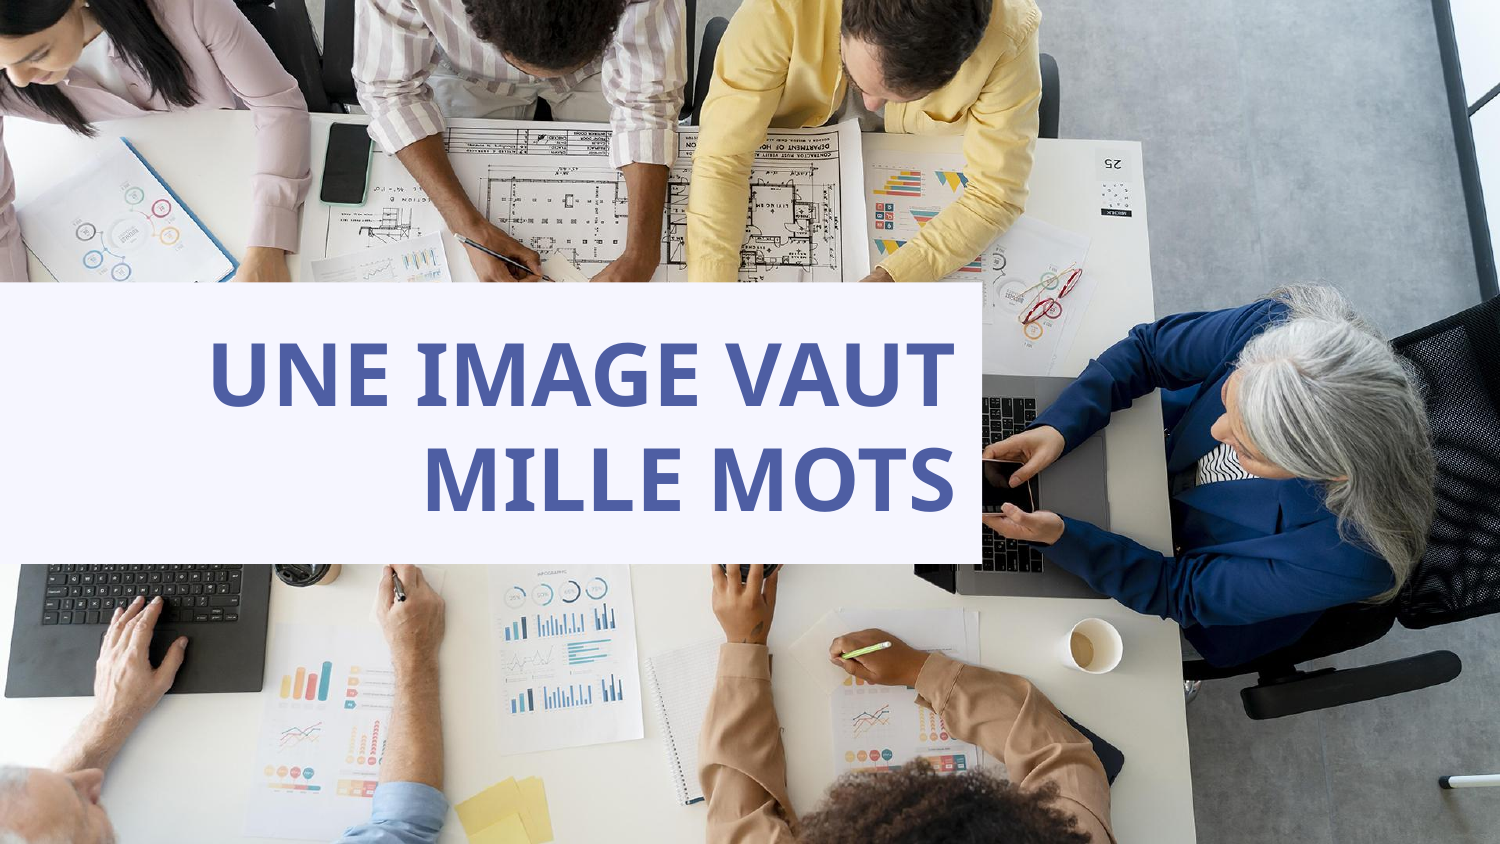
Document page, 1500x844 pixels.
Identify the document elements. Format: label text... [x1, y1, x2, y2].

text_box [0, 282, 983, 564]
picture [0, 0, 1500, 844]
title UNE IMAGE VAUT MILLE MOTS [128, 318, 972, 526]
